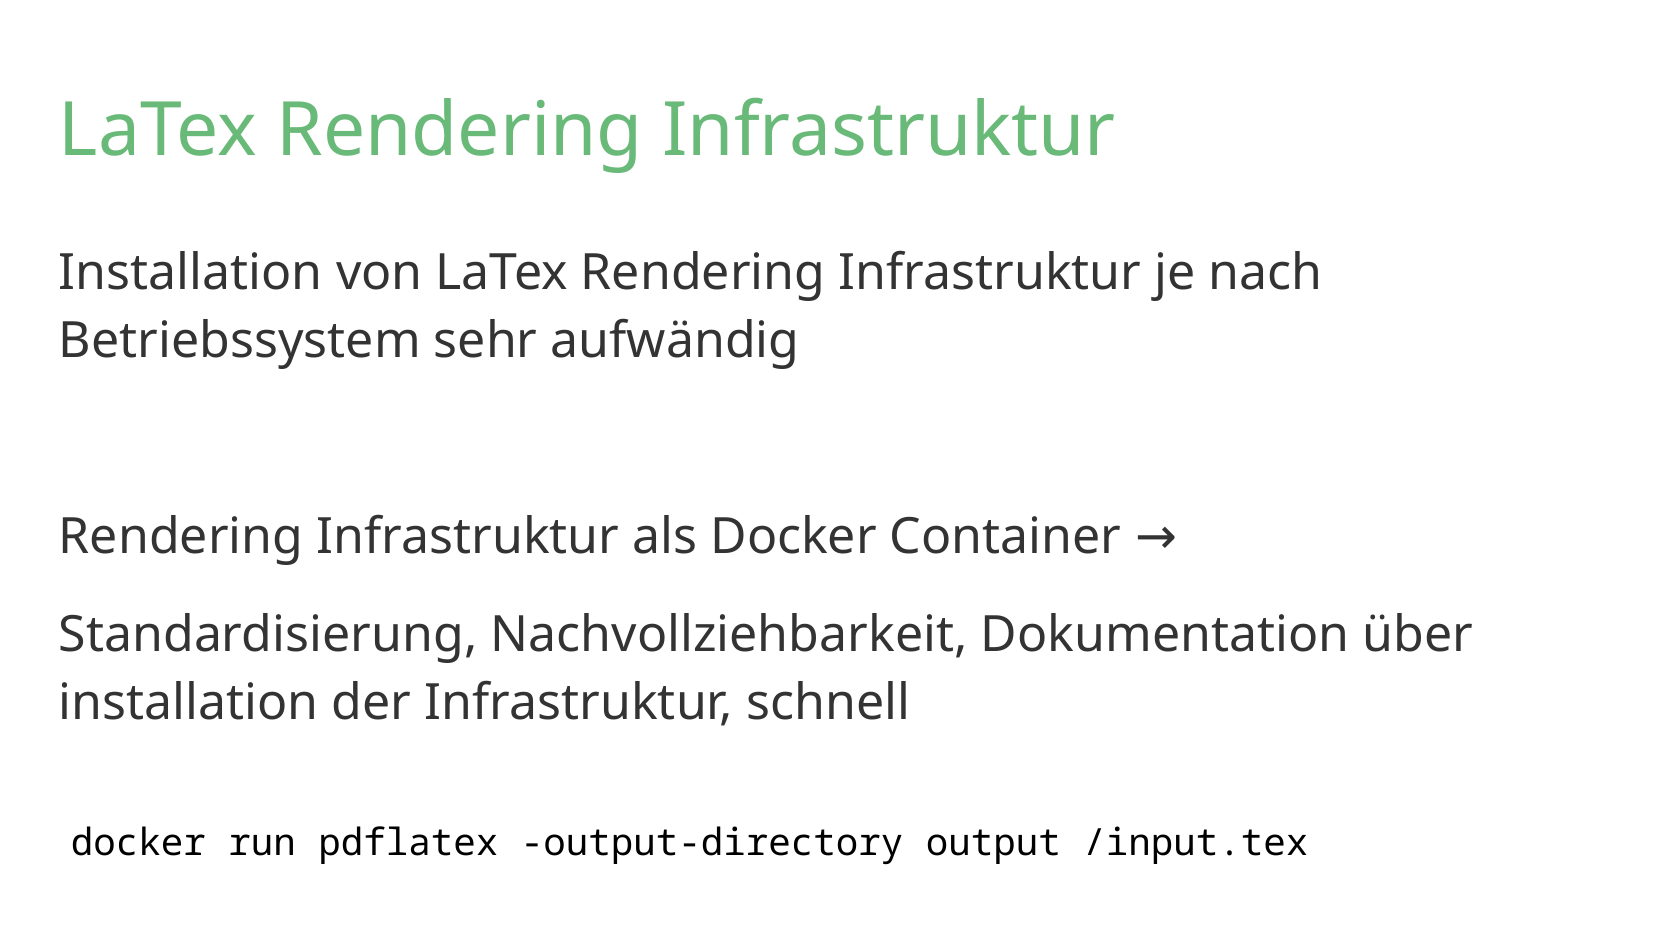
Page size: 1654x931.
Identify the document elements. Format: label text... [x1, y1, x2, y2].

title LaTex Rendering Infrastruktur [59, 59, 1595, 178]
text_box docker run pdflatex -output-directory output /input.tex [64, 814, 1315, 855]
list Installation von LaTex Rendering Infrastruktur je nach Betriebssystem sehr aufwändig Rendering Infrastruktur als Docker Container → Standardisierung, Nachvollziehbarkeit, Dokumentation über installation der Infrastruktur, schnell [59, 236, 1595, 768]
